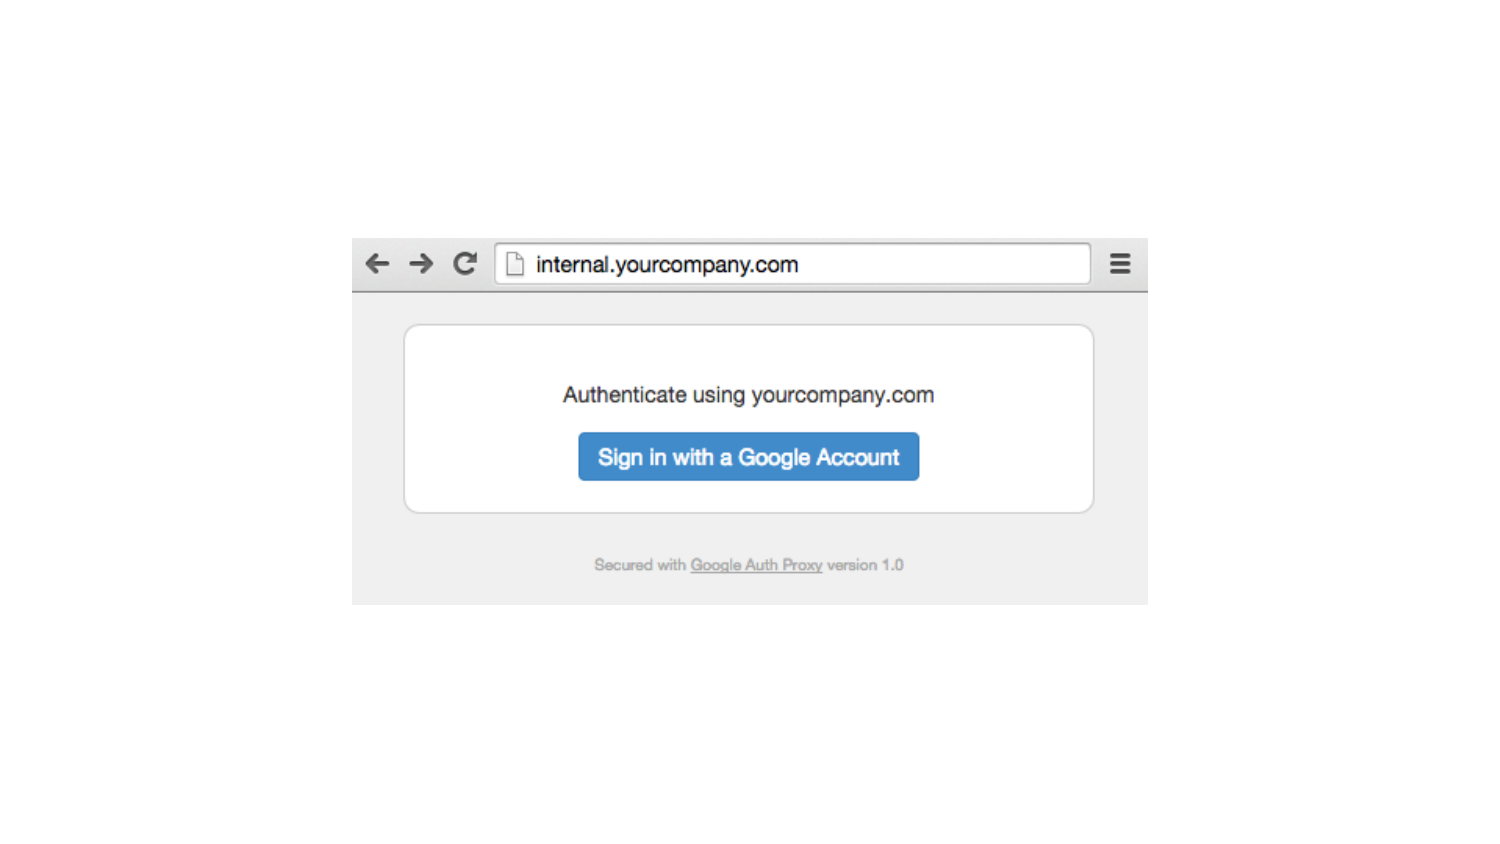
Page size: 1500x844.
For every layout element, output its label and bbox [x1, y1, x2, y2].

picture [352, 238, 1148, 605]
